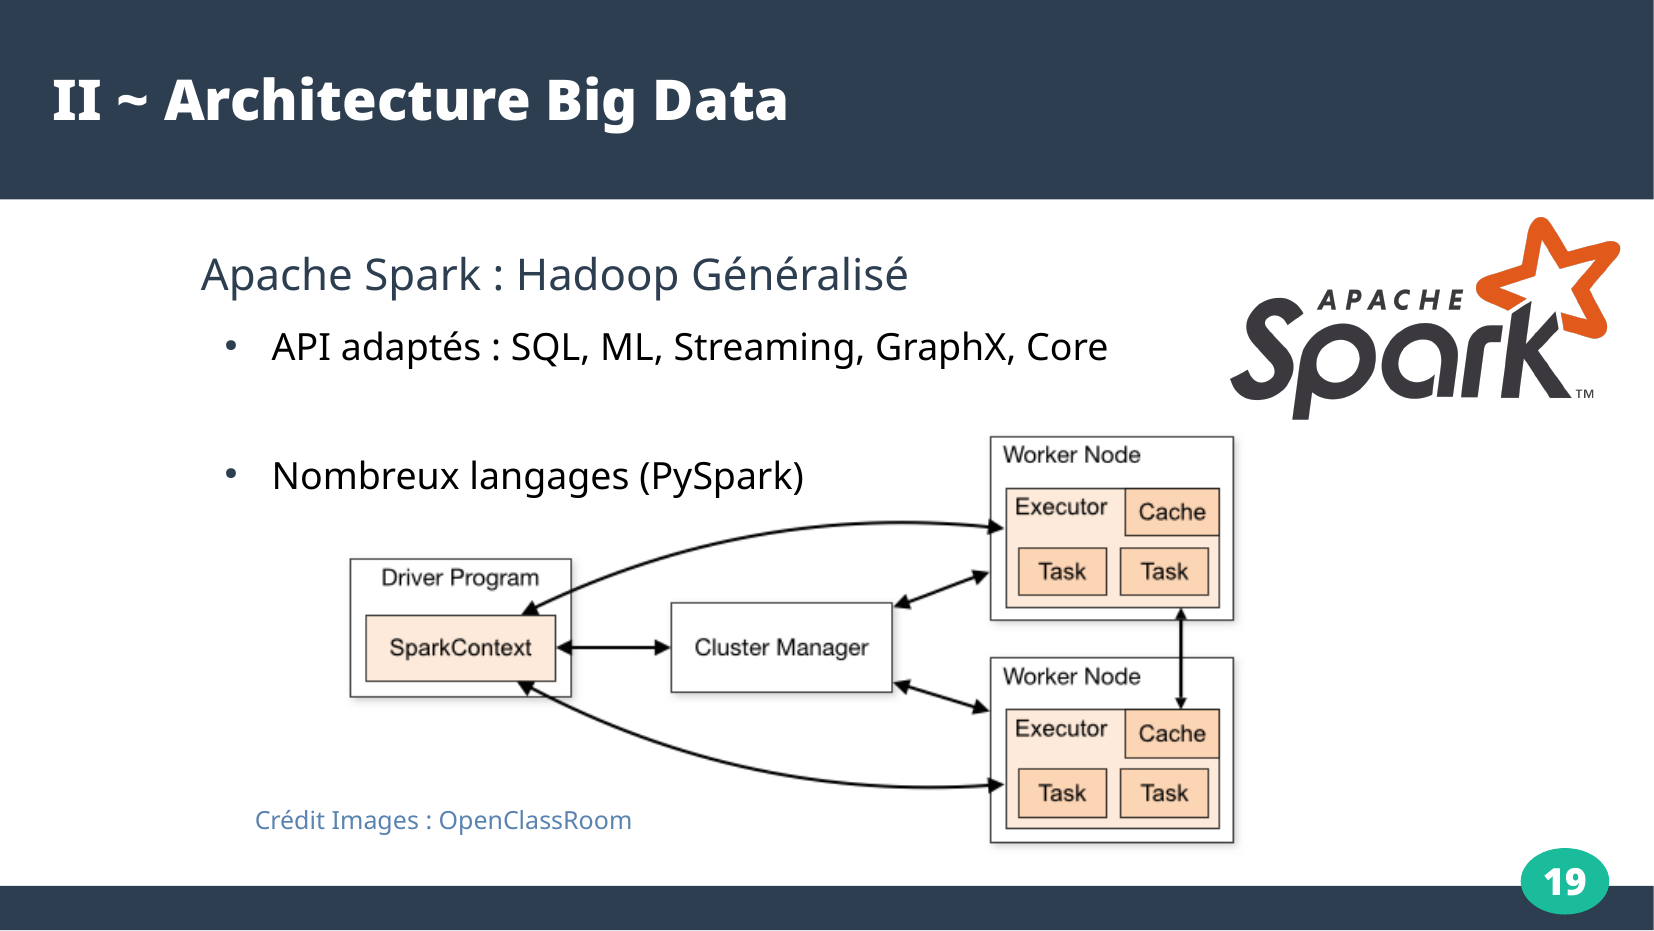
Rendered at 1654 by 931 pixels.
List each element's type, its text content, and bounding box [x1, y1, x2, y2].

picture [1230, 217, 1621, 421]
title II ~ Architecture Big Data [0, 39, 1621, 158]
list Apache Spark : Hadoop Généralisé API adaptés : SQL, ML, Streaming, GraphX, Core Nombreux langages (PySpark) [59, 243, 1595, 864]
text_box Crédit Images : OpenClassRoom [240, 795, 676, 855]
